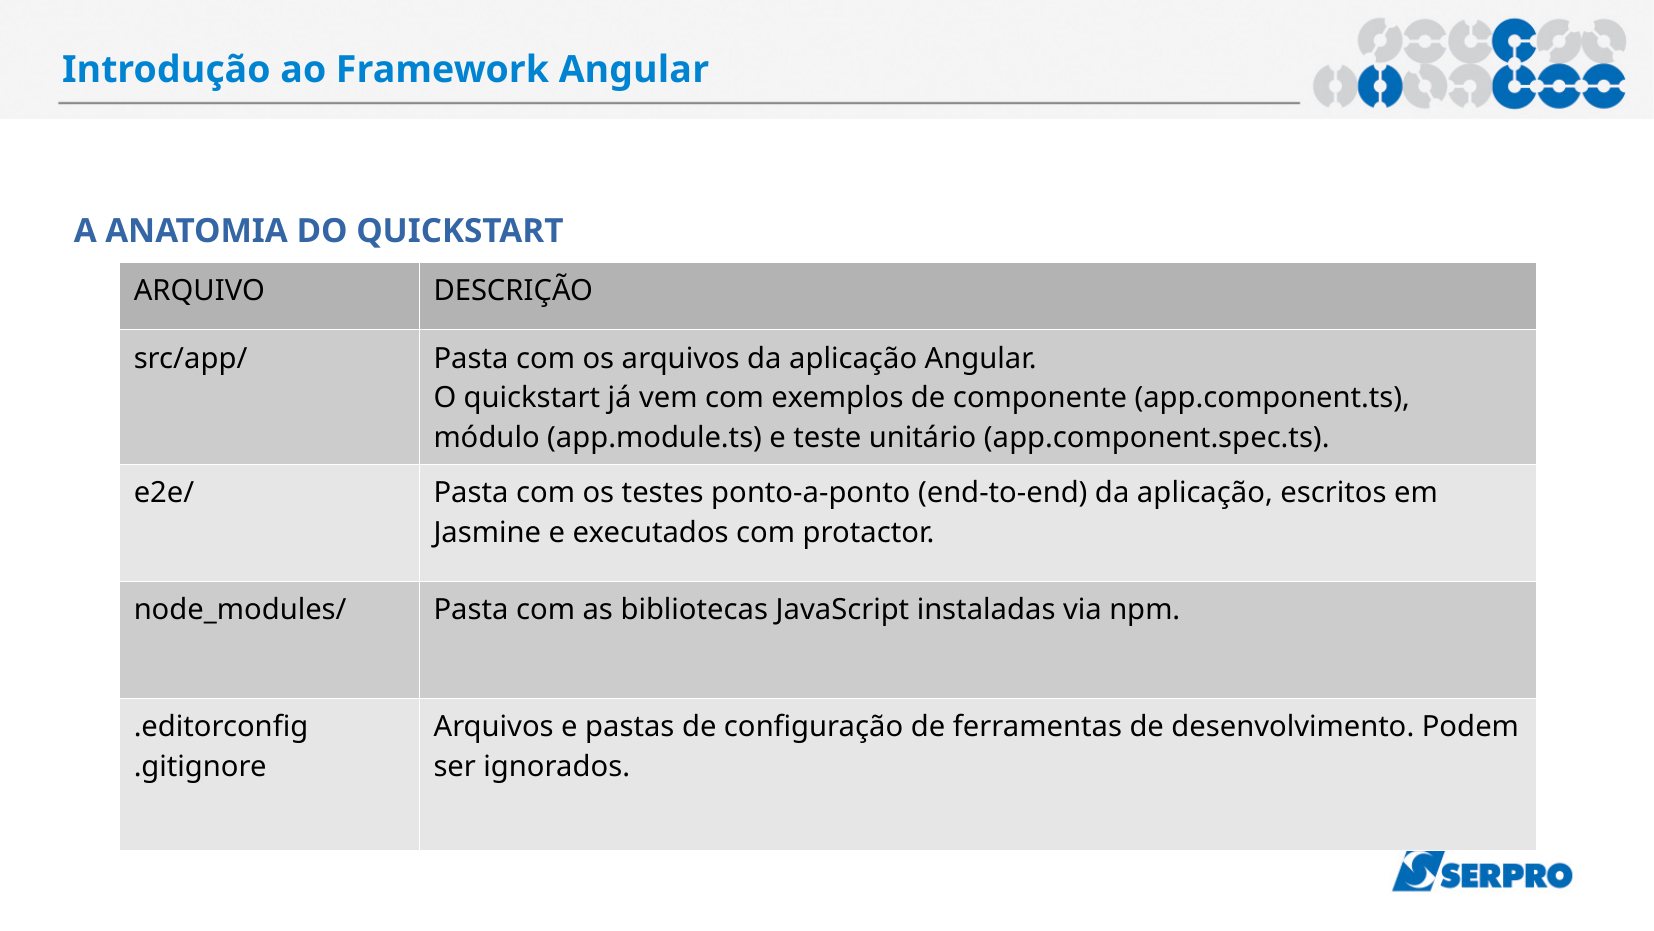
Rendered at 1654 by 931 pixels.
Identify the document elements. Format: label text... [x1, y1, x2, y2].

table_cell Pasta com os arquivos da aplicação Angular. O quickstart já vem com exemplos de componente (app.component.ts), módulo (app.module.ts) e teste unitário (app.component.spec.ts). [420, 330, 1536, 464]
text_box A ANATOMIA DO QUICKSTART [59, 177, 1595, 798]
table_cell Pasta com as bibliotecas JavaScript instaladas via npm. [420, 582, 1536, 698]
text_box Introdução ao Framework Angular [47, 35, 1300, 102]
picture [0, 0, 1654, 931]
table_cell e2e/ [120, 465, 419, 581]
table_cell .editorconfig .gitignore [120, 699, 419, 850]
table_cell Arquivos e pastas de configuração de ferramentas de desenvolvimento. Podem ser ignorados. [420, 699, 1536, 850]
table_cell node_modules/ [120, 582, 419, 698]
table_cell Pasta com os testes ponto-a-ponto (end-to-end) da aplicação, escritos em Jasmine e executados com protactor. [420, 465, 1536, 581]
table_header ARQUIVO [120, 263, 419, 329]
table_cell src/app/ [120, 330, 419, 464]
table_header DESCRIÇÃO [420, 263, 1536, 329]
